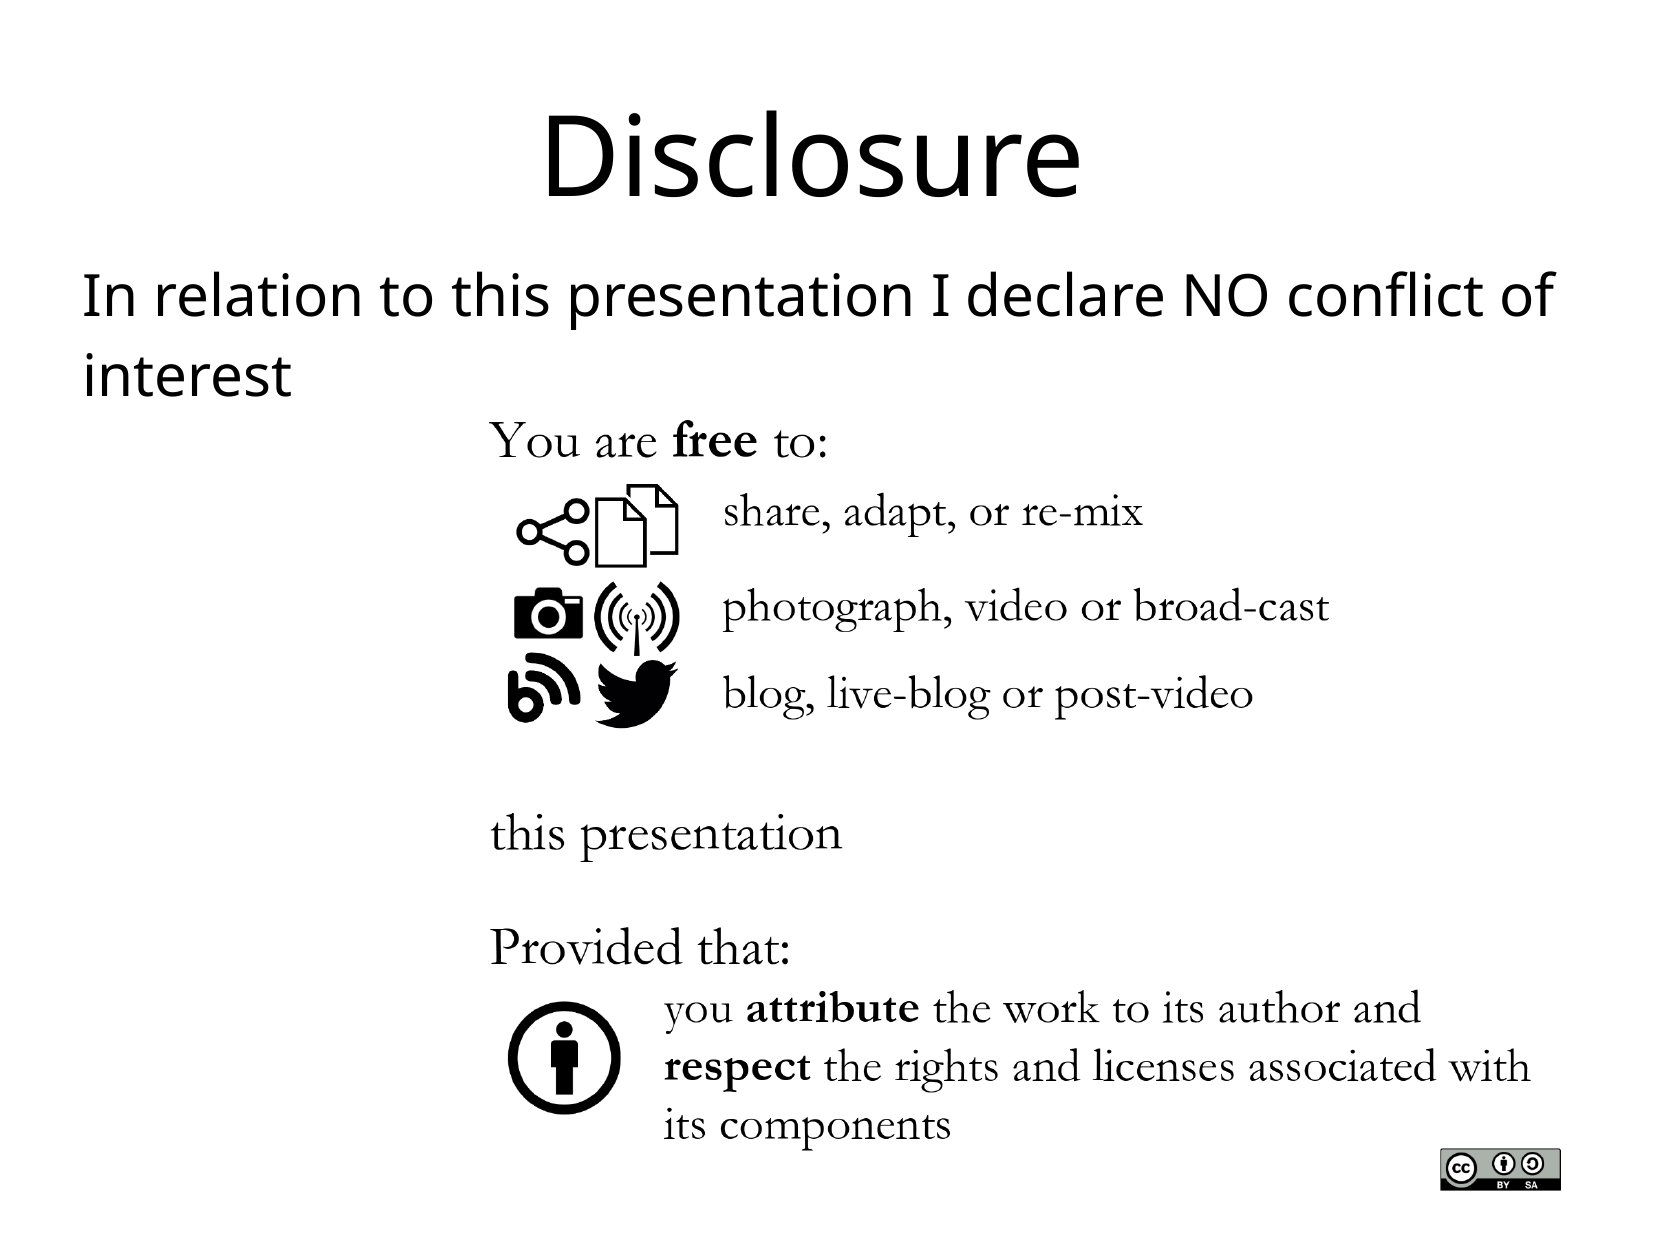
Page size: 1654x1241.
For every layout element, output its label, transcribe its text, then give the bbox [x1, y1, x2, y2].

list In relation to this presentation I declare NO conflict of interest [82, 254, 1571, 415]
title Disclosure [82, 49, 1571, 254]
picture [480, 407, 1576, 1201]
